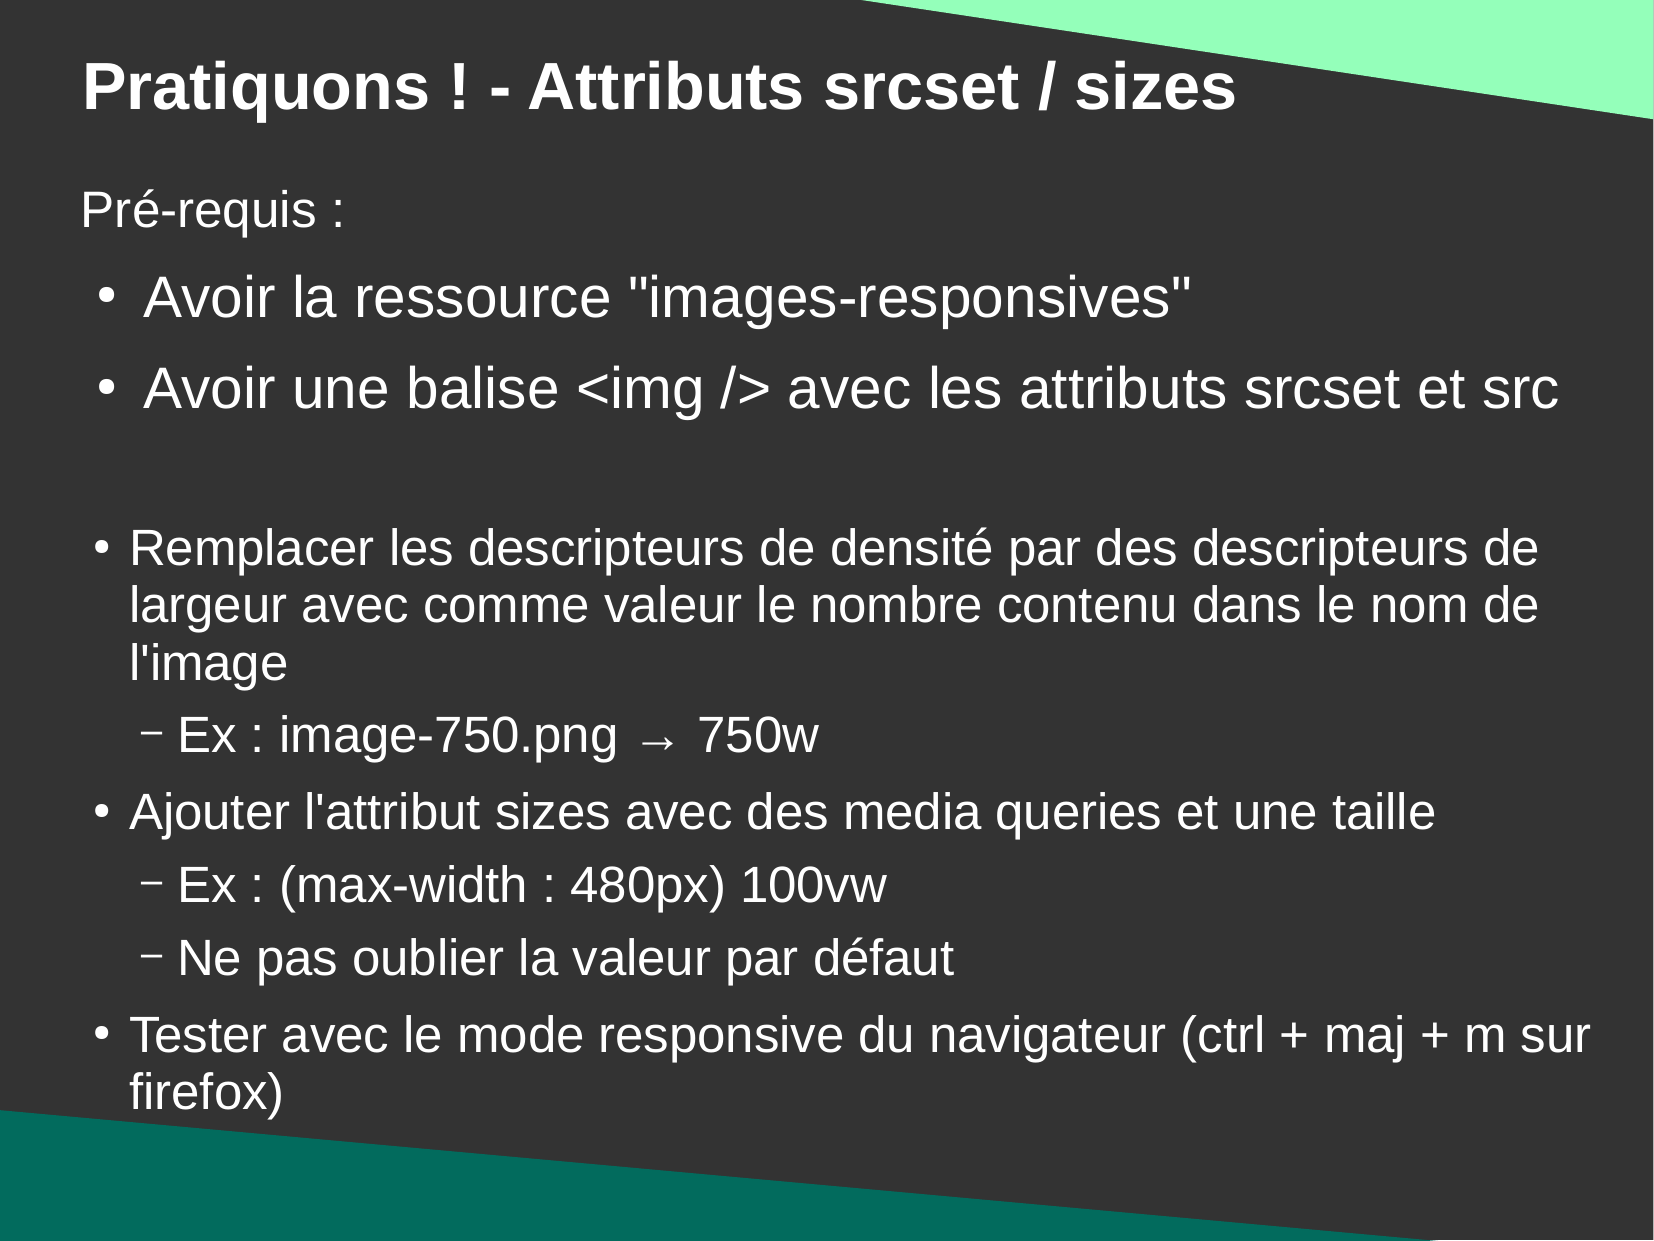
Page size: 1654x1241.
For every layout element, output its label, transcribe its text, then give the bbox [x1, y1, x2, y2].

list Pré-requis : Avoir la ressource "images-responsives" Avoir une balise <img /> avec les attributs srcset et src [80, 180, 1620, 426]
text_box [861, 0, 1654, 120]
list Remplacer les descripteurs de densité par des descripteurs de largeur avec comme valeur le nombre contenu dans le nom de l'image Ex : image-750.png → 750w Ajouter l'attribut sizes avec des media queries et une taille Ex : (max-width : 480px) 100vw Ne pas oublier la valeur par défaut Tester avec le mode responsive du navigateur (ctrl + maj + m sur firefox) [80, 519, 1605, 1124]
title Pratiquons ! - Attributs srcset / sizes [82, 49, 1571, 152]
